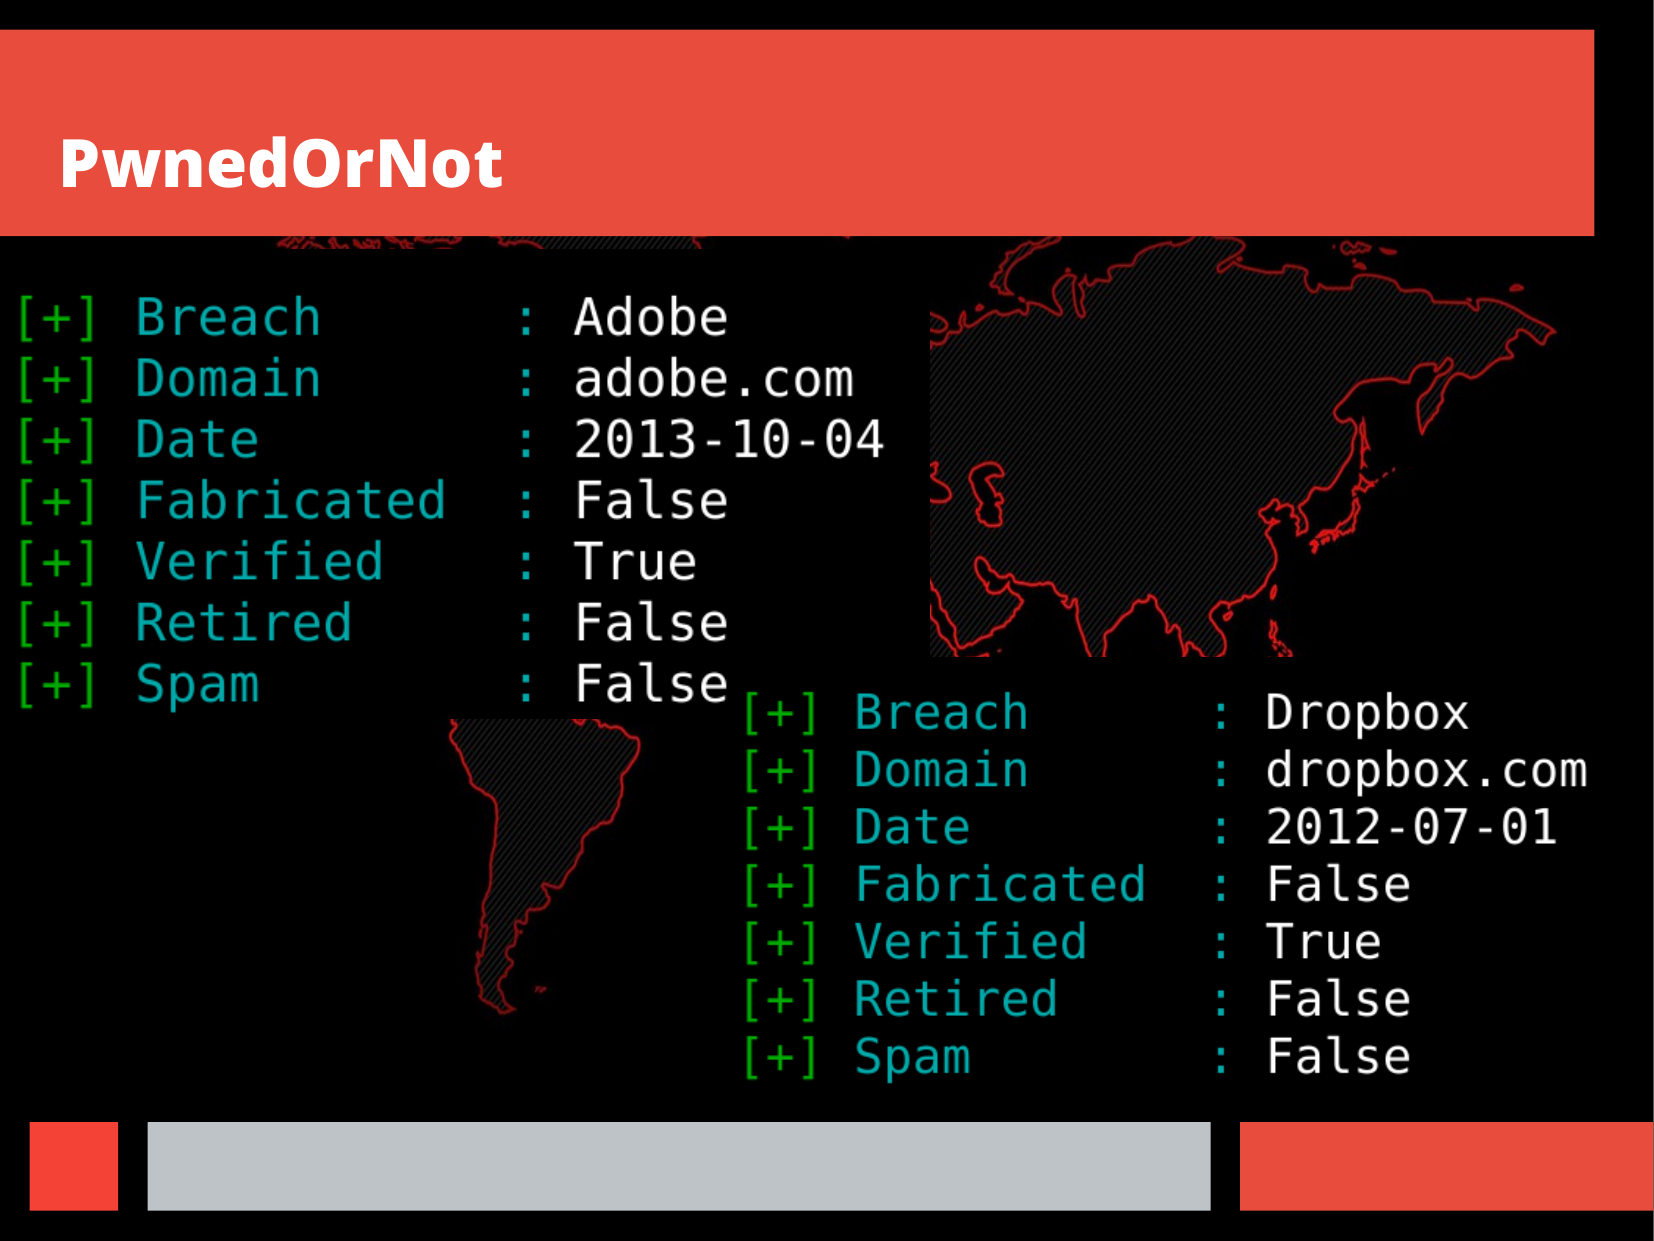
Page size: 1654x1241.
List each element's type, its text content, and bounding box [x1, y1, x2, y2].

title PwnedOrNot [59, 59, 1595, 207]
picture [0, 0, 1654, 1241]
